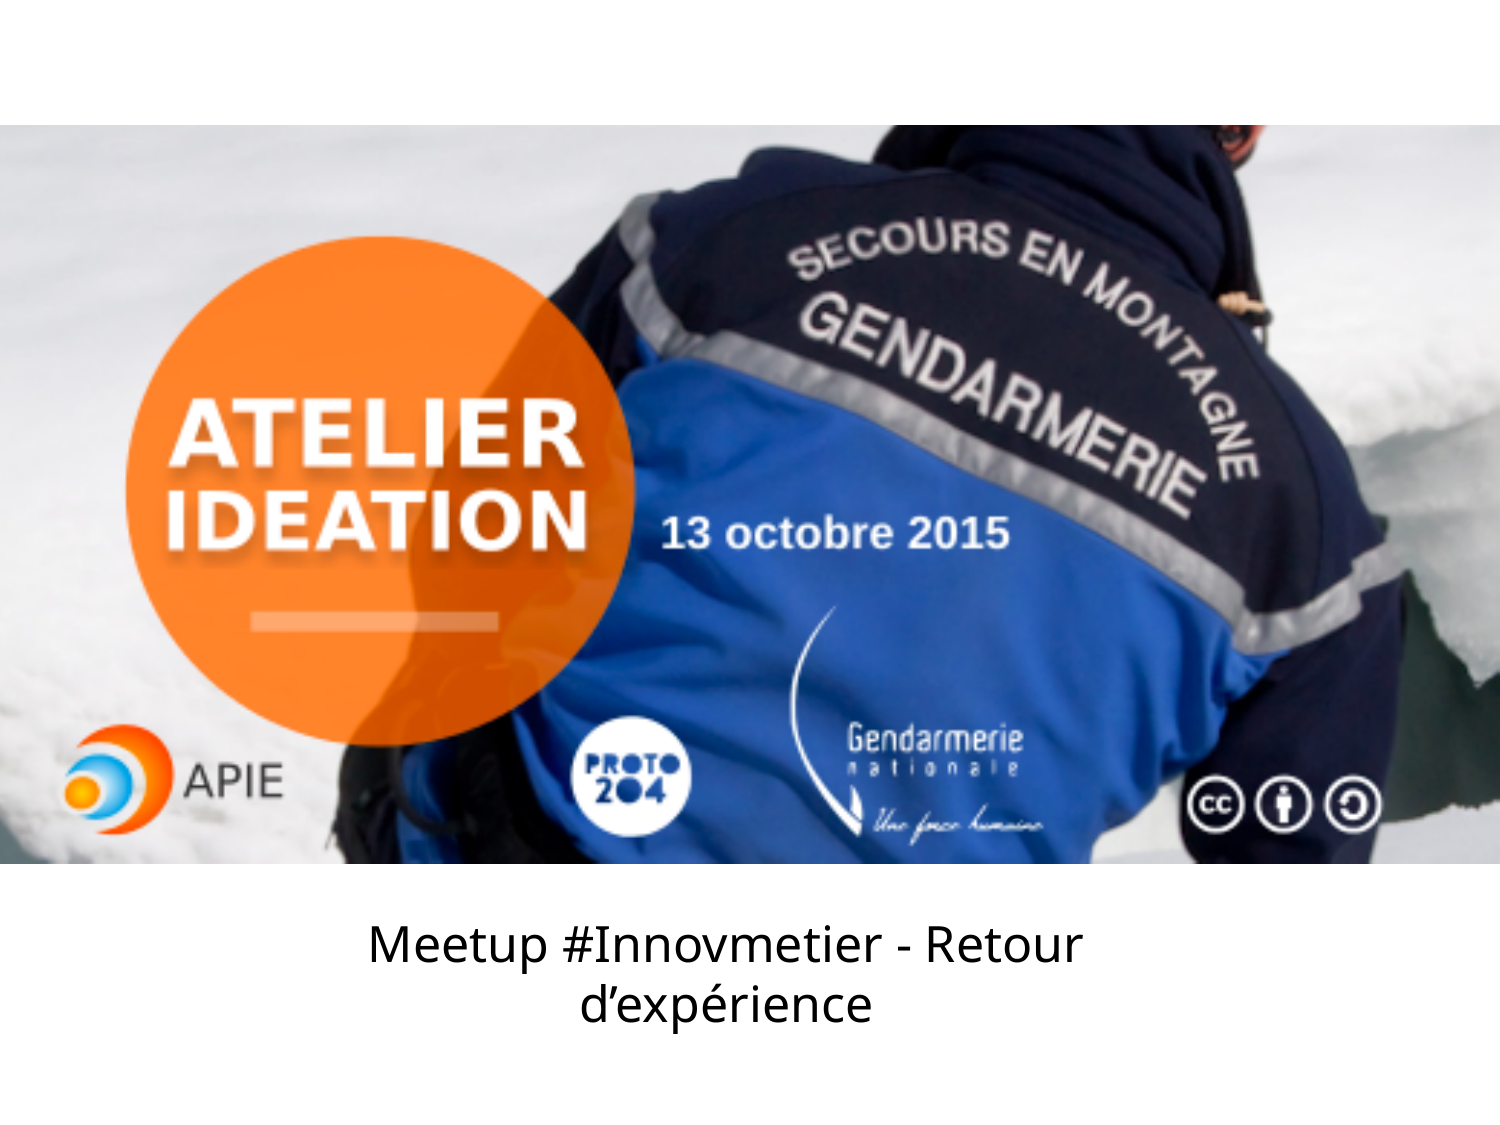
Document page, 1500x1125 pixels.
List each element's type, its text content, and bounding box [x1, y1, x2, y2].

picture [0, 125, 1500, 864]
text_box Meetup #Innovmetier - Retour d’expérience [253, 905, 1199, 1040]
